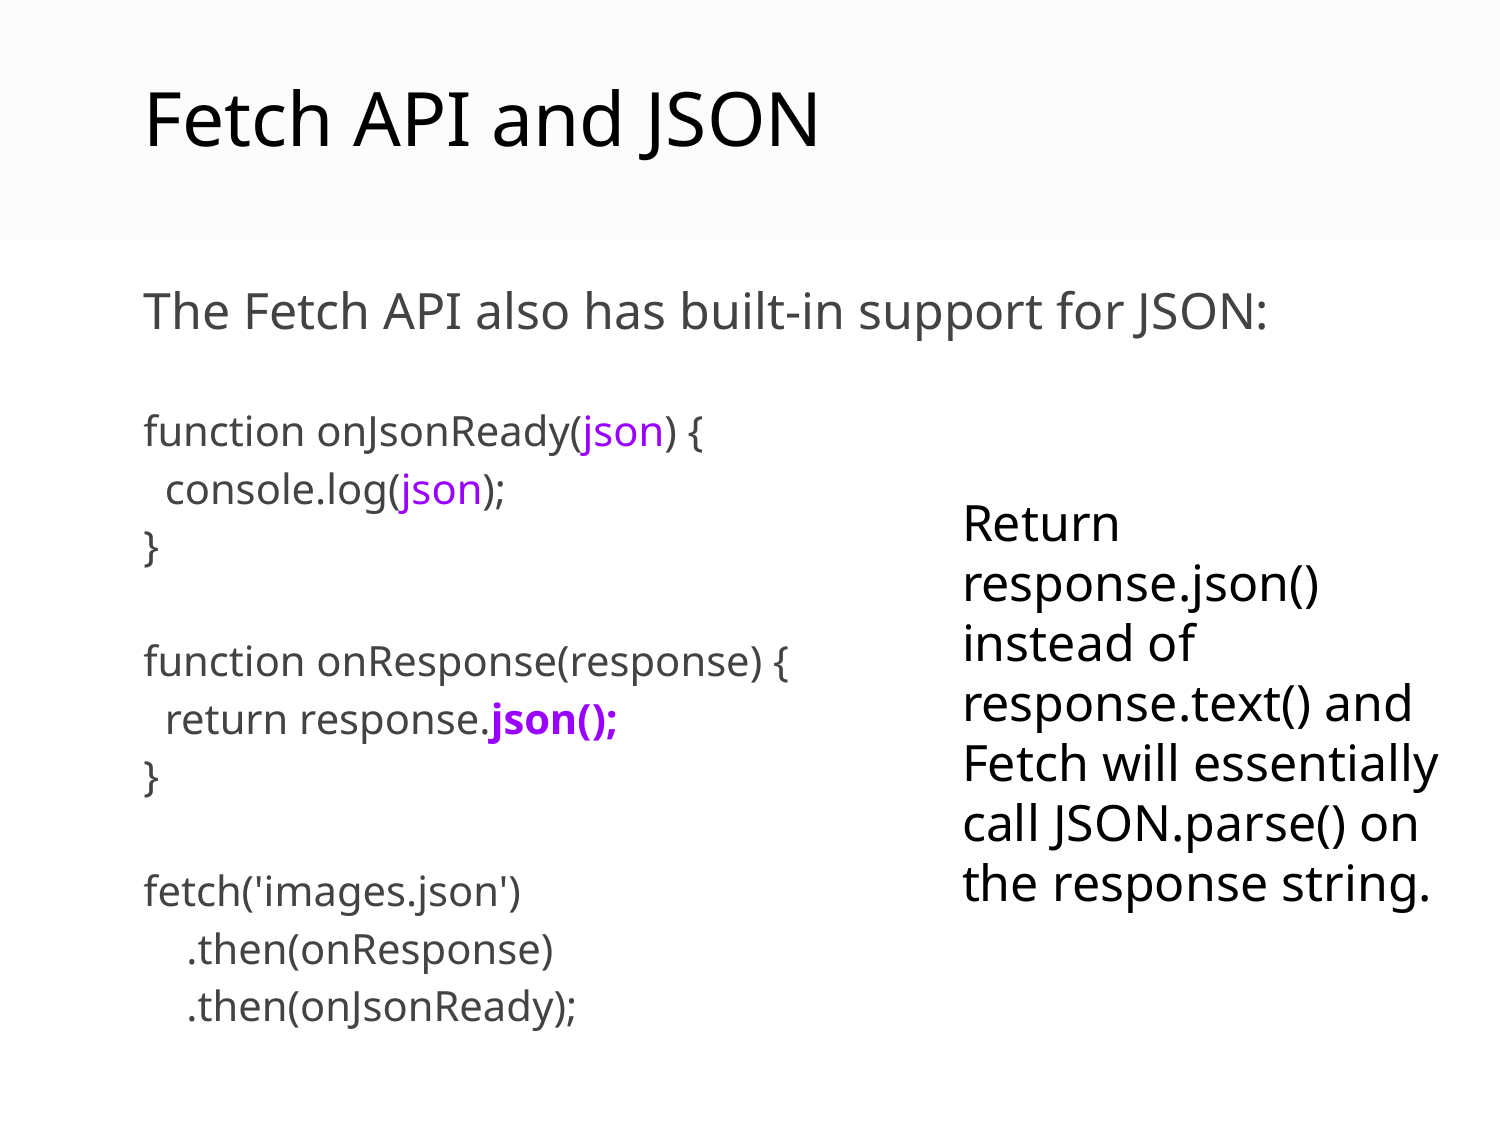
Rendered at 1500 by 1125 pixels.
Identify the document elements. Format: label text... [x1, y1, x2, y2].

text_box Return response.json() instead of response.text() and Fetch will essentially call JSON.parse() on the response string. [947, 476, 1457, 880]
title Fetch API and JSON [128, 56, 1372, 183]
list The Fetch API also has built-in support for JSON: function onJsonReady(json) { console.log(json); } function onResponse(response) { return response.json(); } fetch('images.json') .then(onResponse) .then(onJsonReady); [128, 255, 1372, 1004]
